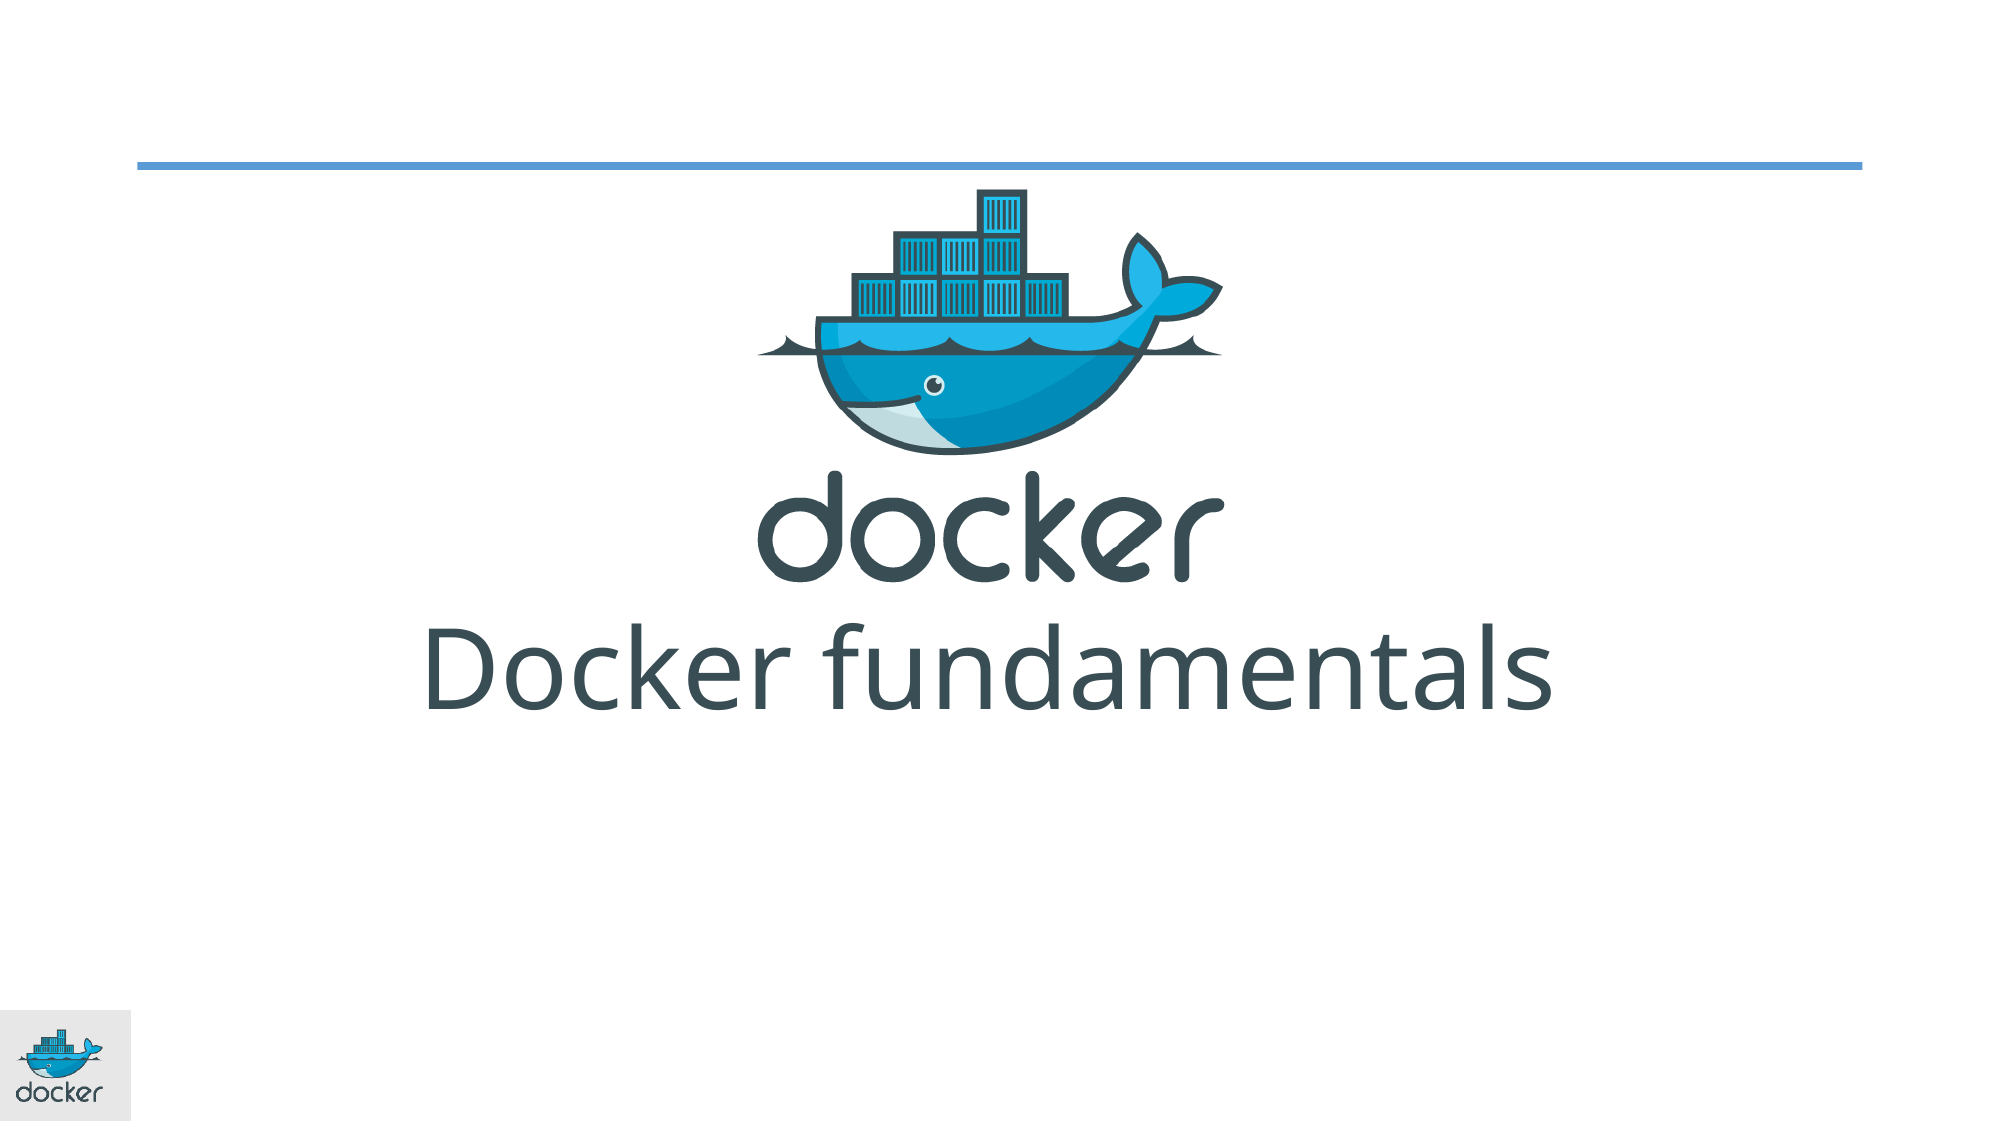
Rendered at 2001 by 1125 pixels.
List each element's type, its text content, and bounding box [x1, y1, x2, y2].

picture [0, 1010, 131, 1121]
title Docker fundamentals [237, 646, 1738, 1039]
picture [603, 86, 1377, 686]
